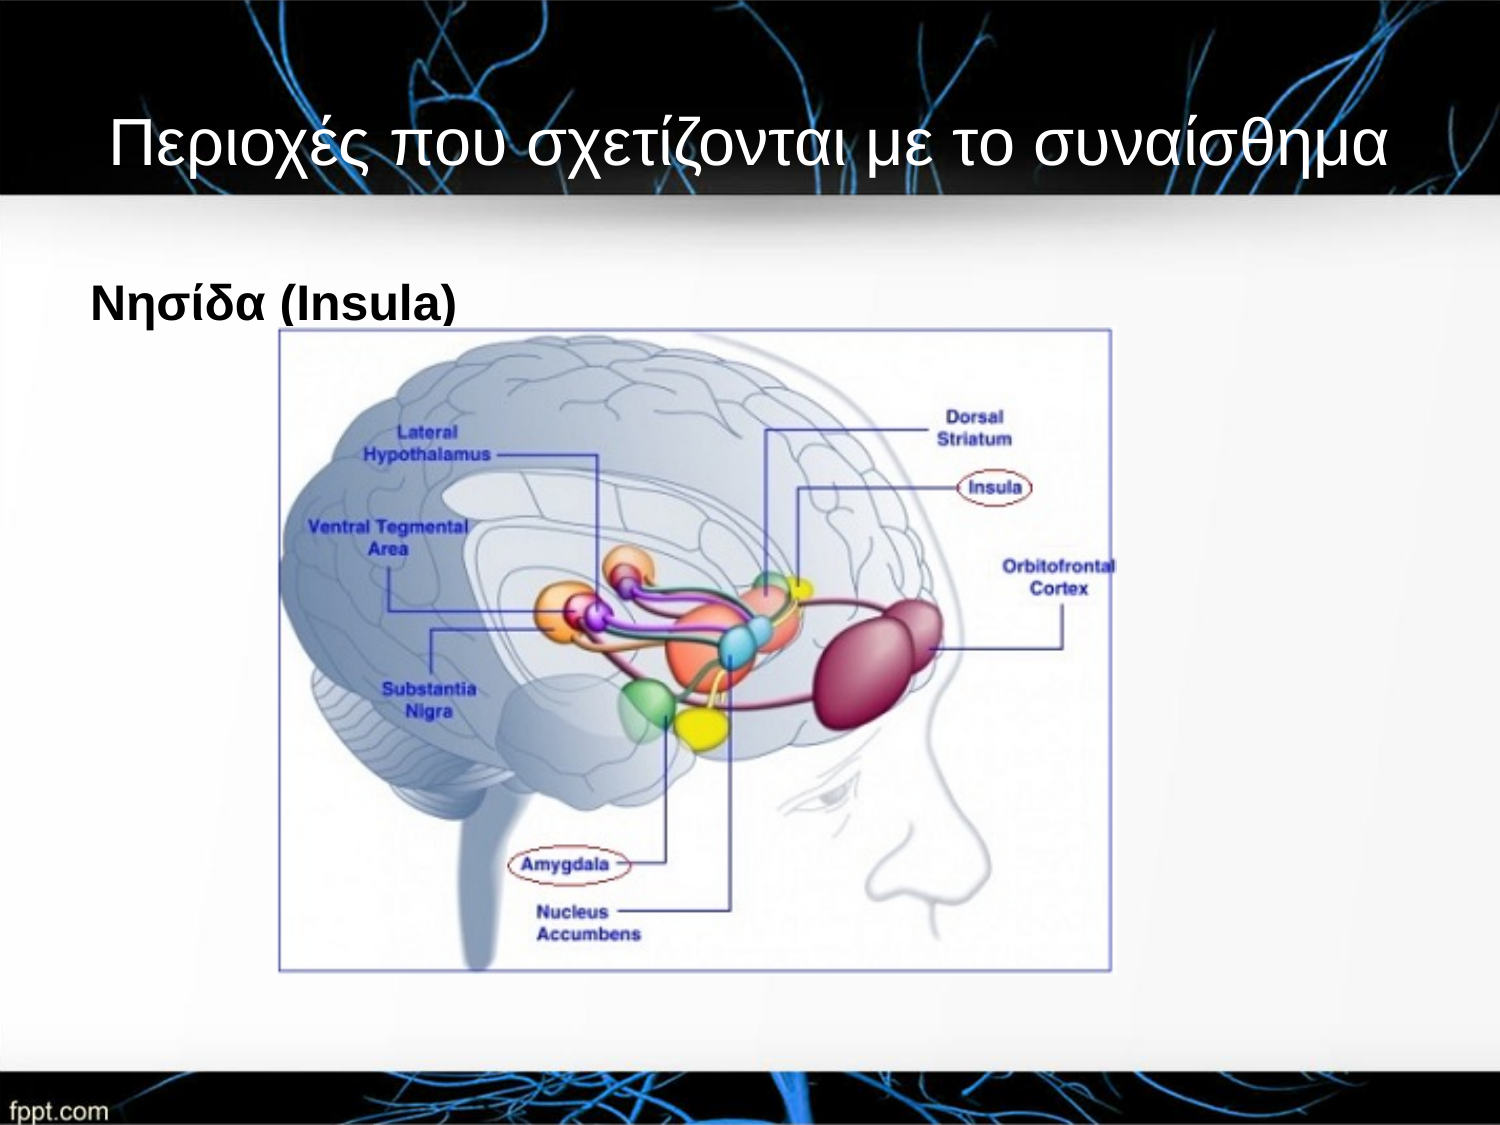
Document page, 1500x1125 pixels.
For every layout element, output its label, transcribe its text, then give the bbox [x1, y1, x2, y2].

picture [0, 0, 1500, 1125]
title Περιοχές που σχετίζονται με το συναίσθημα [75, 45, 1425, 233]
list Νησίδα (Insula) [75, 262, 1425, 1005]
